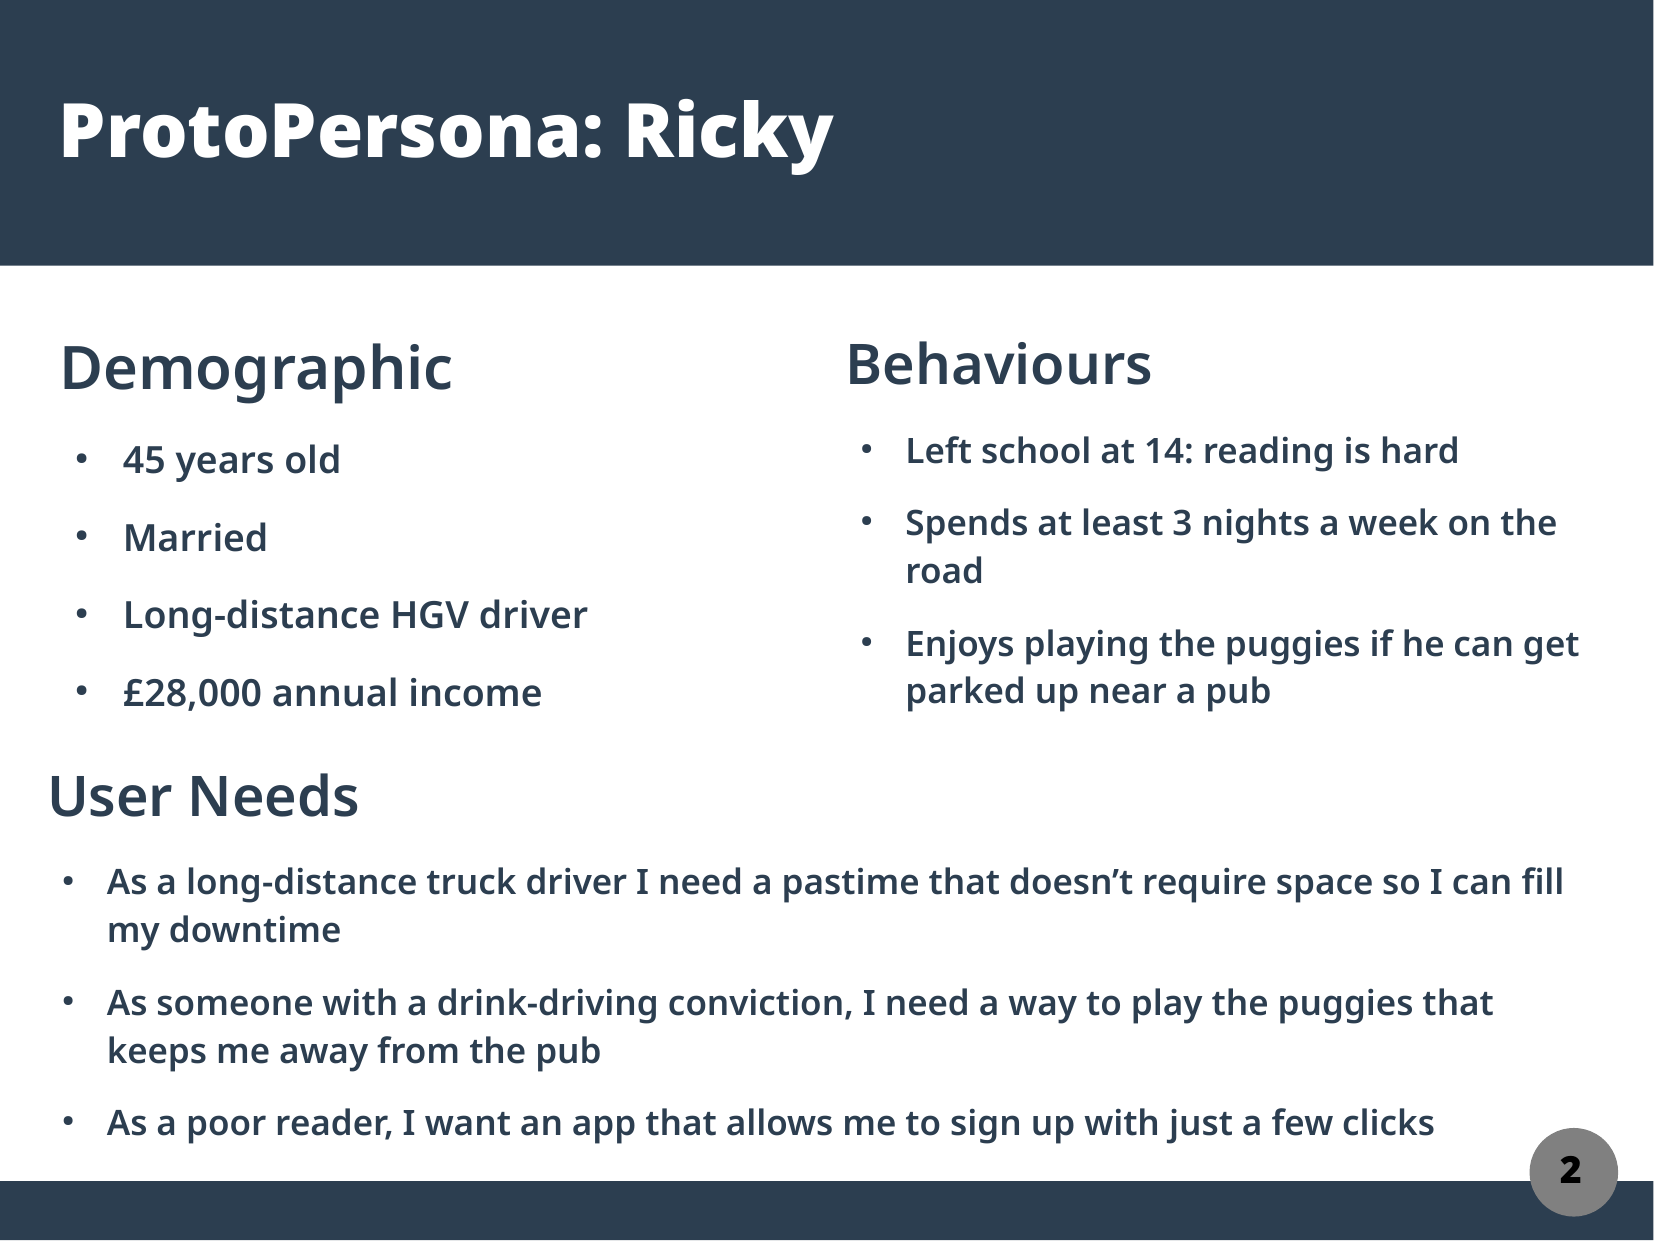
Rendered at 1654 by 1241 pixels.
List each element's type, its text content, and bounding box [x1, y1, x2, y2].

list Demographic 45 years old Married Long-distance HGV driver £28,000 annual income [59, 325, 809, 720]
list User Needs As a long-distance truck driver I need a pastime that doesn’t require space so I can fill my downtime As someone with a drink-driving conviction, I need a way to play the puggies that keeps me away from the pub As a poor reader, I want an app that allows me to sign up with just a few clicks [47, 756, 1596, 1151]
title ProtoPersona: Ricky [59, 49, 1595, 207]
list Behaviours Left school at 14: reading is hard Spends at least 3 nights a week on the road Enjoys playing the puggies if he can get parked up near a pub [845, 324, 1596, 720]
